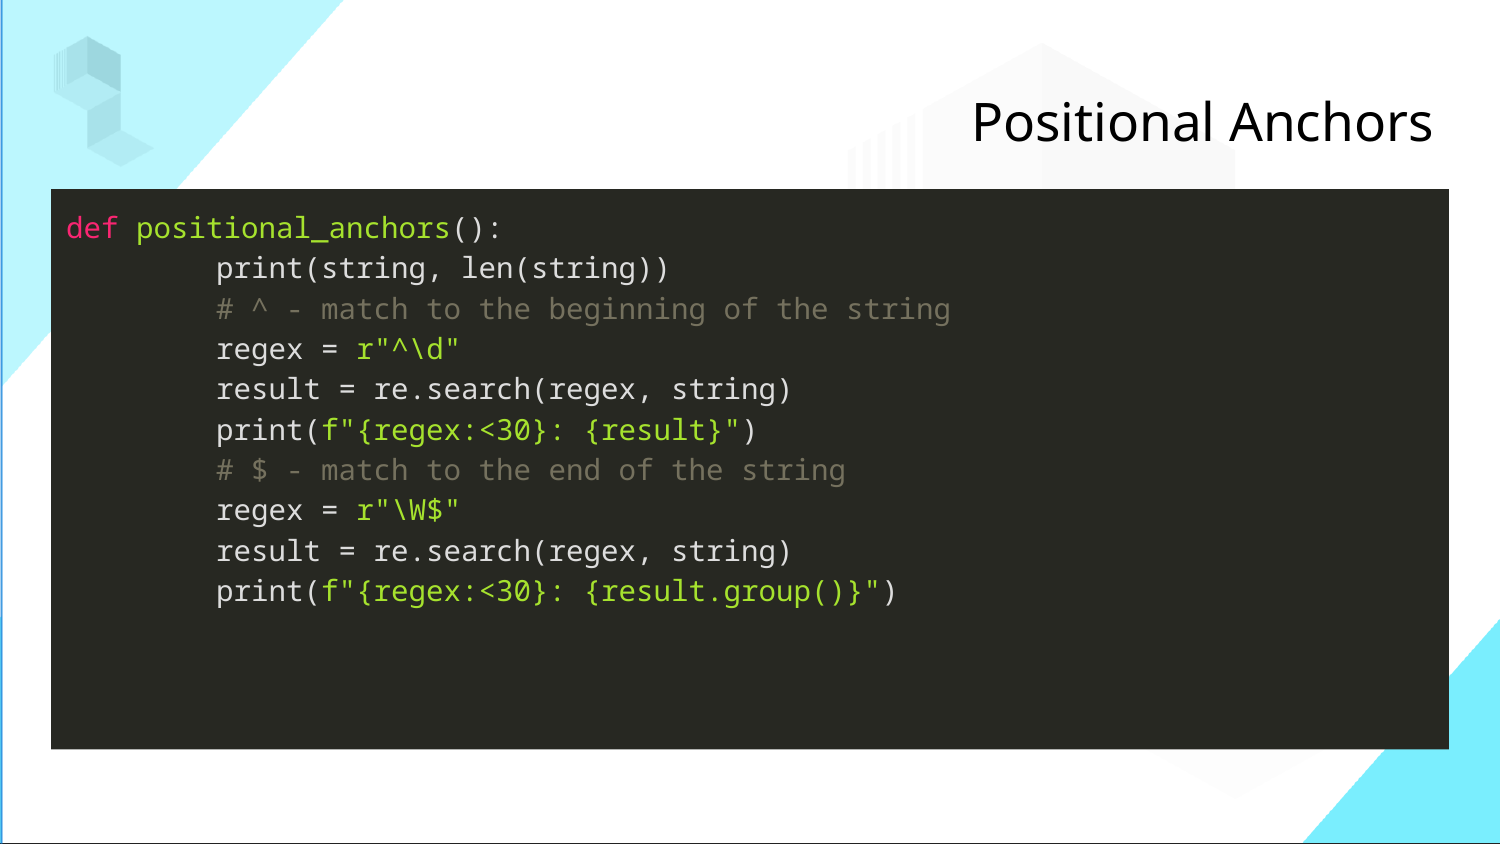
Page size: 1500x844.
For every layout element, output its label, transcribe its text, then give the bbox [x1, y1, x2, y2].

title Positional Anchors [51, 72, 1449, 167]
picture [0, 0, 1500, 844]
list def positional_anchors(): print(string, len(string)) # ^ - match to the beginning of the string regex = r"^\d" result = re.search(regex, string) print(f"{regex:<30}: {result}") # $ - match to the end of the string regex = r"\W$" result = re.search(regex, string) print(f"{regex:<30}: {result.group()}") [51, 189, 1449, 750]
